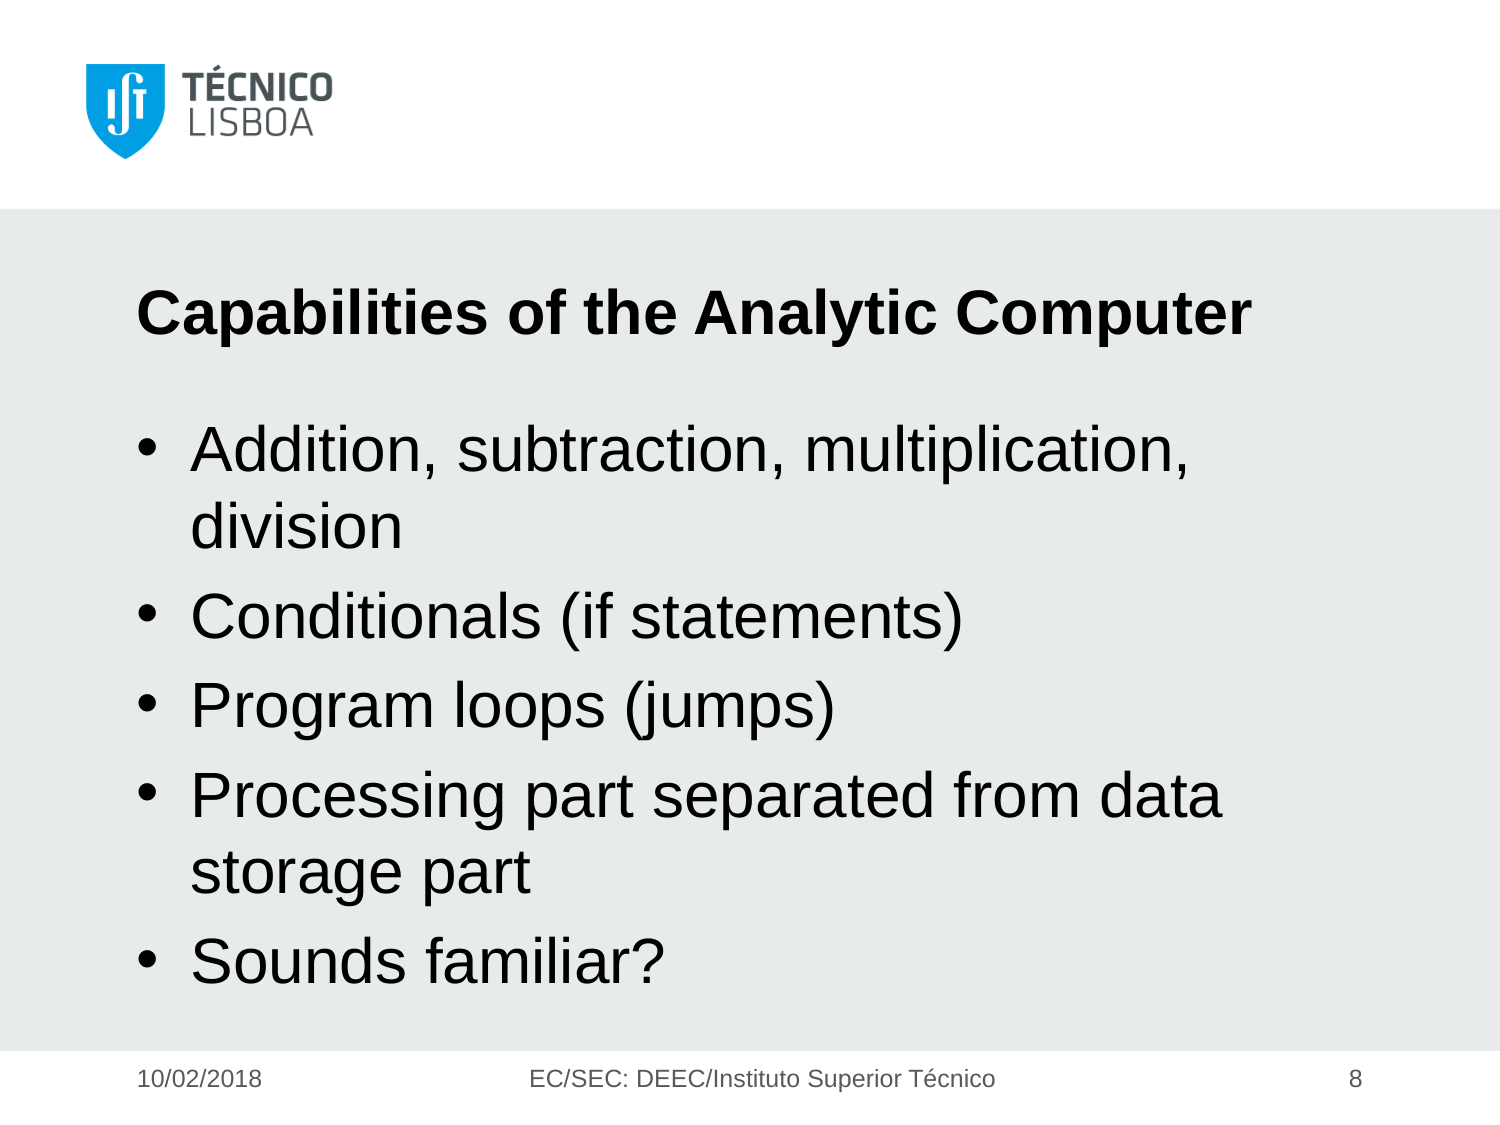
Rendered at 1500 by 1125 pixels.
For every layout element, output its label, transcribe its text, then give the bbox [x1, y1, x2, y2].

title Capabilities of the Analytic Computer [121, 237, 1378, 381]
picture [0, 0, 1500, 1125]
list Addition, subtraction, multiplication, division Conditionals (if statements) Program loops (jumps) Processing part separated from data storage part Sounds familiar? [121, 400, 1378, 1005]
footer EC/SEC: DEEC/Instituto Superior Técnico [512, 1052, 1021, 1103]
slide_number 10/02/2018 [121, 1052, 425, 1103]
slide_number <number> [1077, 1052, 1378, 1103]
